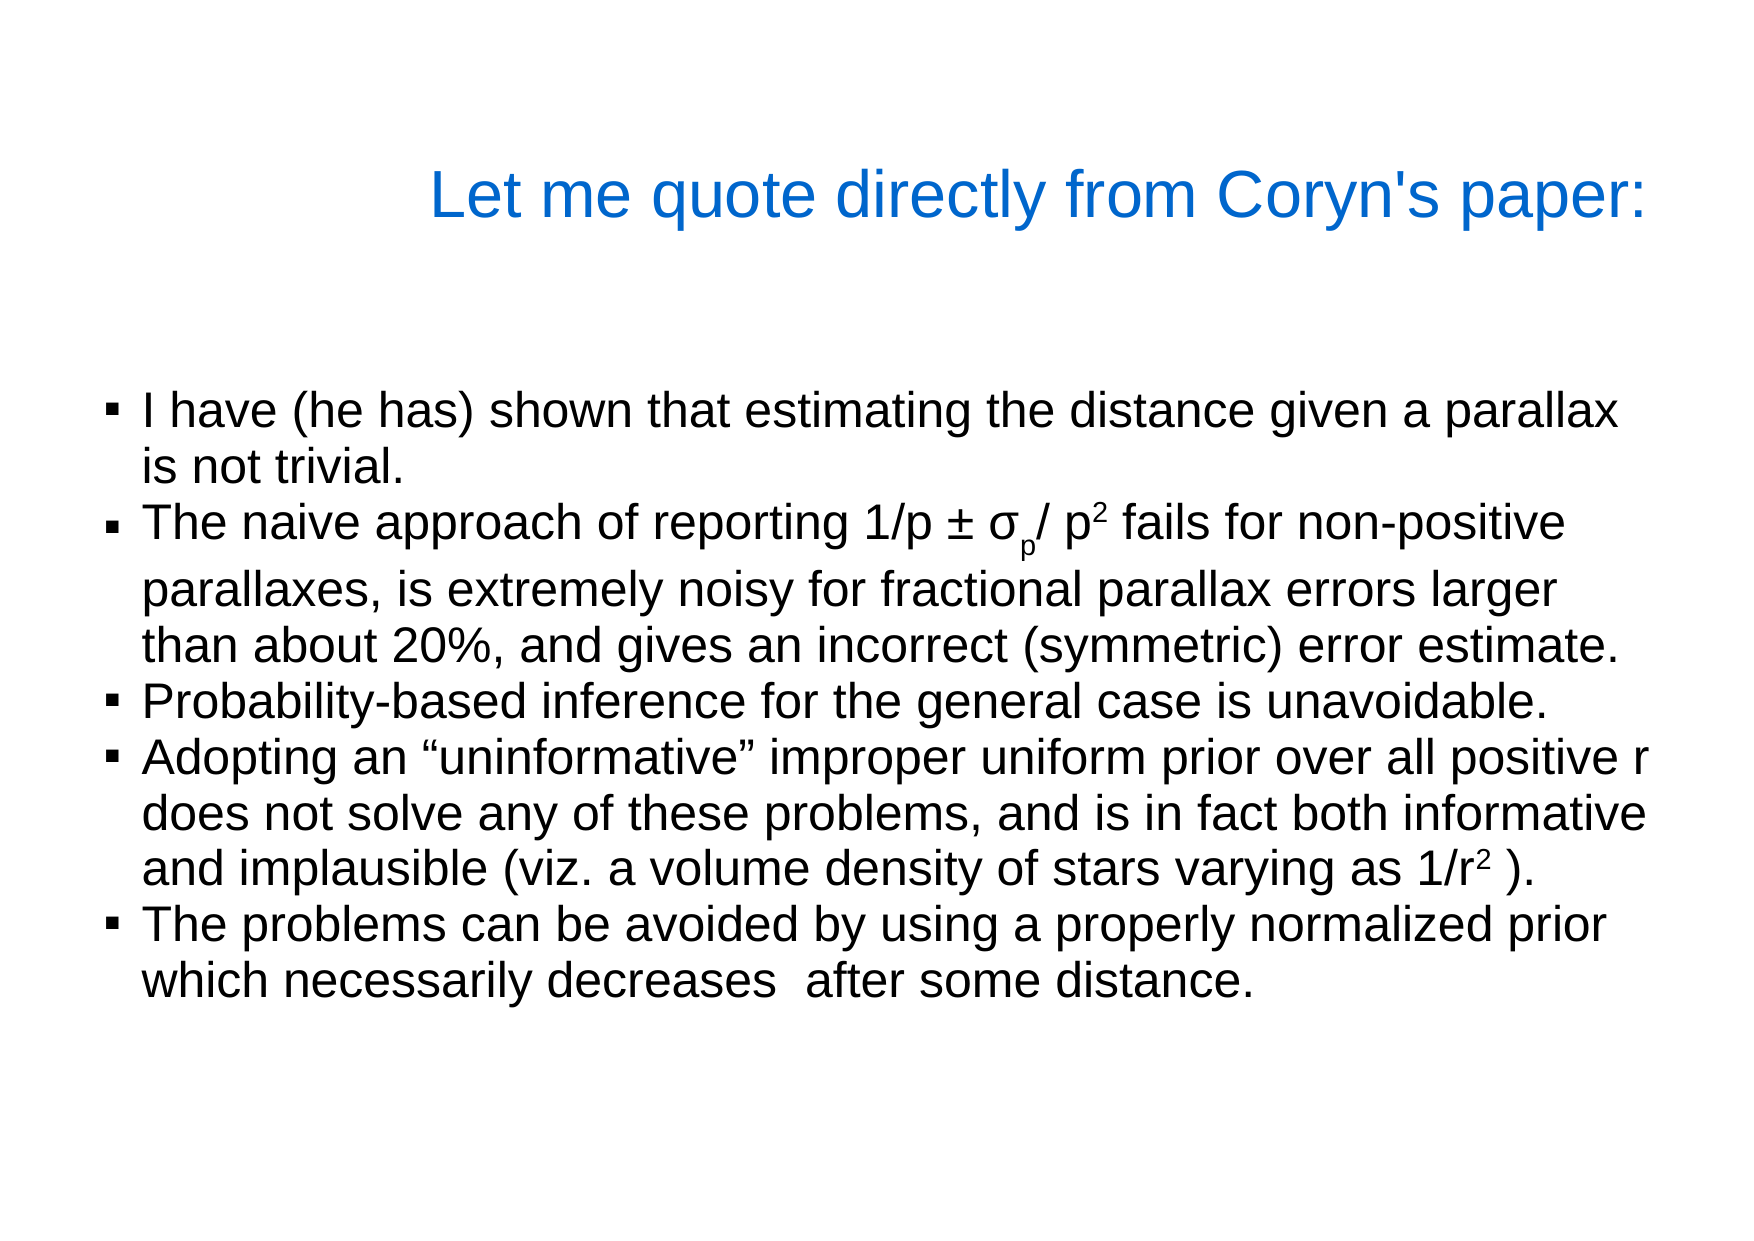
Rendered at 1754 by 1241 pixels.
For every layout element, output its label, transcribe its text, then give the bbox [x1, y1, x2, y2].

text_box I have (he has) shown that estimating the distance given a parallax is not trivial. The naive approach of reporting 1/p ± σp/ p2 fails for non-positive parallaxes, is extremely noisy for fractional parallax errors larger than about 20%, and gives an incorrect (symmetric) error estimate. Probability-based inference for the general case is unavoidable. Adopting an “uninformative” improper uniform prior over all positive r does not solve any of these problems, and is in fact both informative and implausible (viz. a volume density of stars varying as 1/r2 ). The problems can be avoided by using a properly normalized prior which necessarily decreases after some distance. [91, 375, 1675, 1099]
text_box Let me quote directly from Coryn's paper: [414, 149, 1669, 240]
